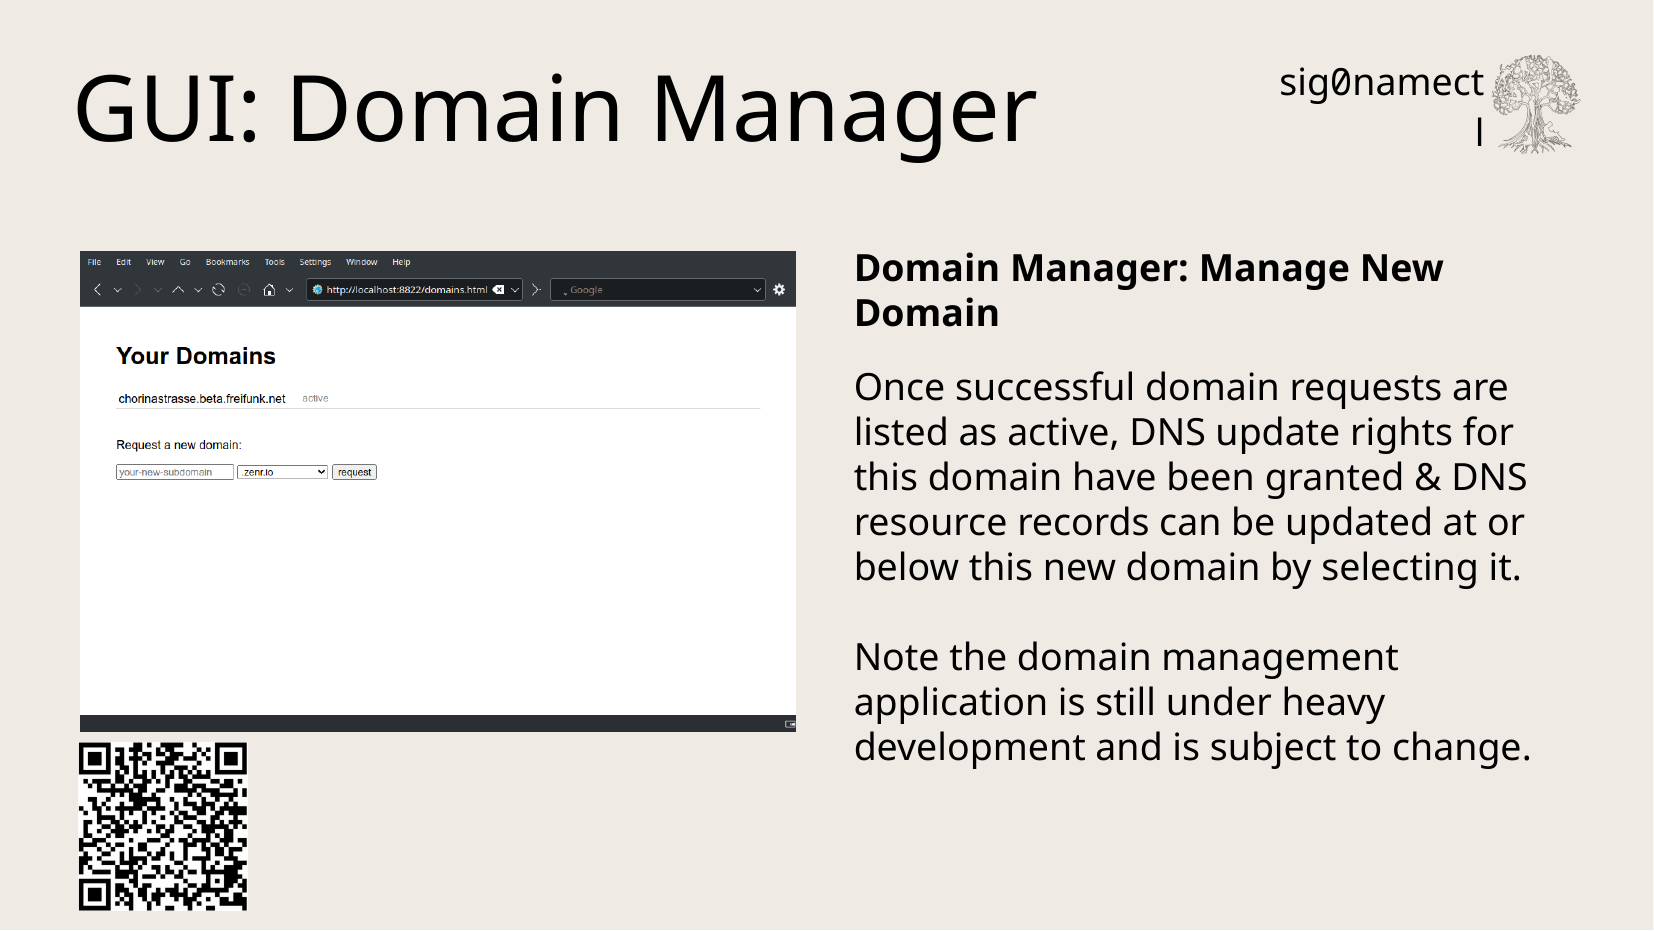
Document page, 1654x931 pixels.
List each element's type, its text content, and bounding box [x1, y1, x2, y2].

list Domain Manager: Manage New Domain Once successful domain requests are listed as active, DNS update rights for this domain have been granted & DNS resource records can be updated at or below this new domain by selecting it. Note the domain management application is still under heavy development and is subject to change. [853, 243, 1564, 806]
picture [1489, 47, 1582, 160]
picture [80, 251, 796, 732]
title sig0namectl [1269, 56, 1485, 156]
title GUI: Domain Manager [72, 46, 1562, 166]
picture [78, 742, 248, 911]
